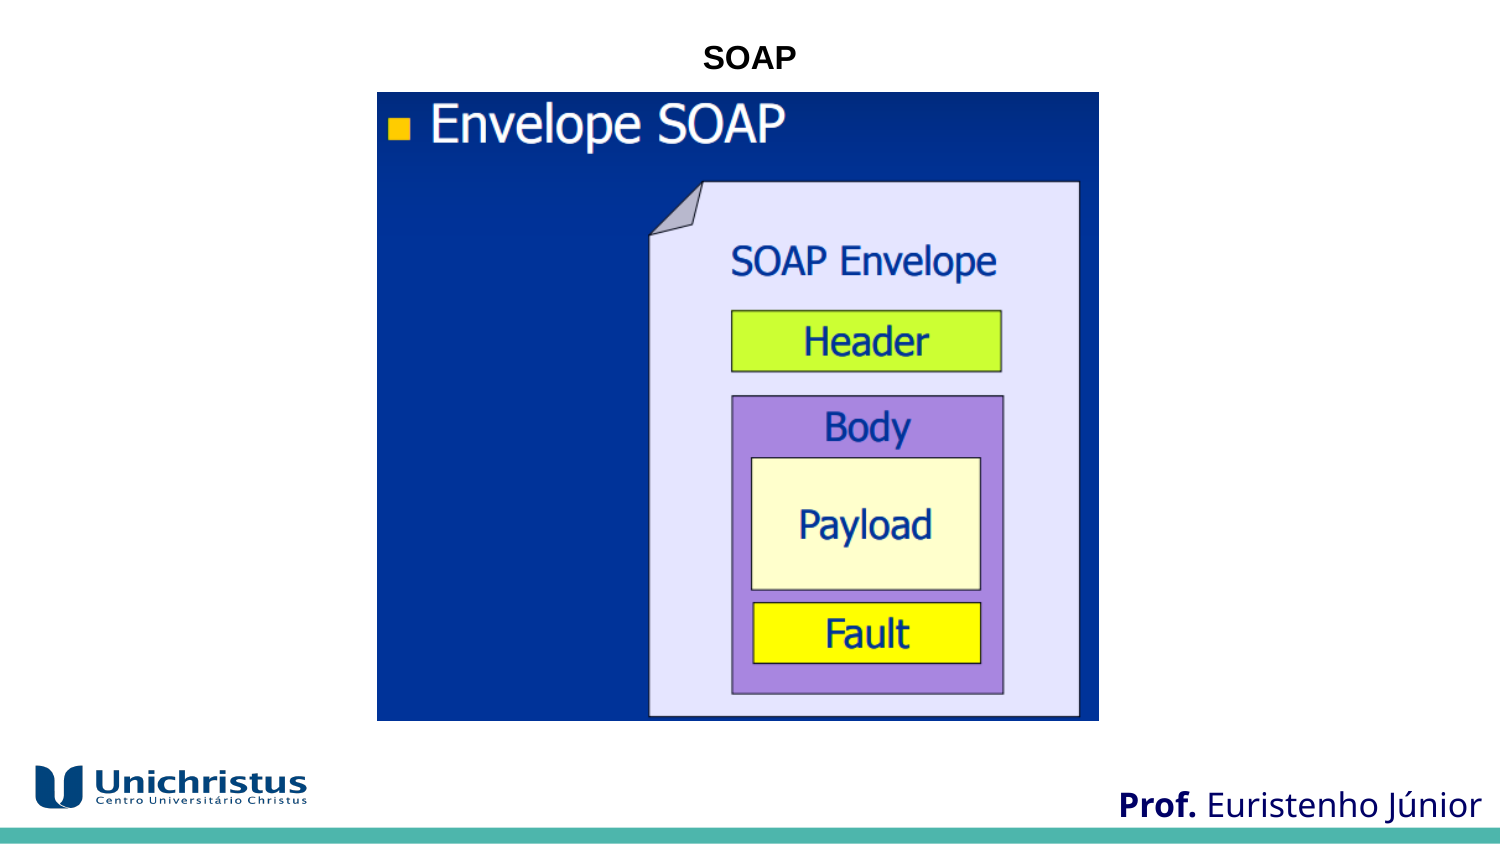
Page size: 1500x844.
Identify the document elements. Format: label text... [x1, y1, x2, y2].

title SOAP [51, 20, 1449, 137]
picture [377, 92, 1099, 721]
picture [31, 763, 311, 810]
text_box Prof. Euristenho Júnior [1103, 773, 1500, 829]
